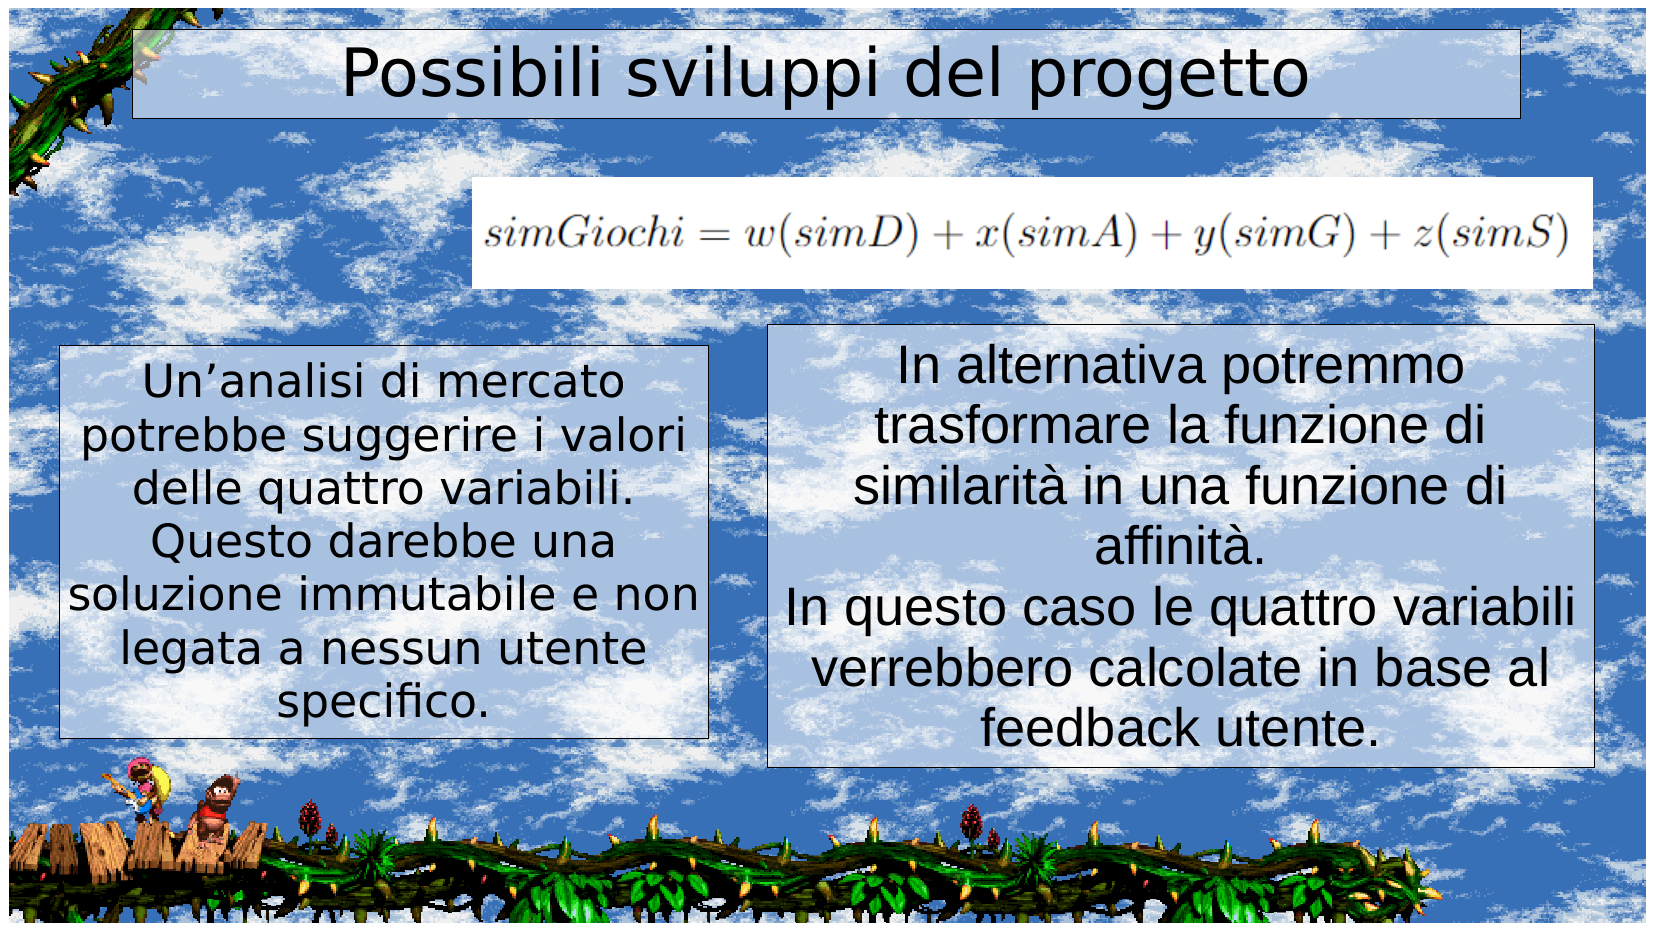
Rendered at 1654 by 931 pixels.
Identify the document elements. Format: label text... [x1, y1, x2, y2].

text_box In alternativa potremmo trasformare la funzione di similarità in una funzione di affinità. In questo caso le quattro variabili verrebbero calcolate in base al feedback utente. [767, 324, 1595, 768]
picture [0, 0, 1654, 931]
subtitle Possibili sviluppi del progetto [132, 29, 1521, 119]
text_box Un’analisi di mercato potrebbe suggerire i valori delle quattro variabili. Questo darebbe una soluzione immutabile e non legata a nessun utente specifico. [59, 345, 709, 739]
